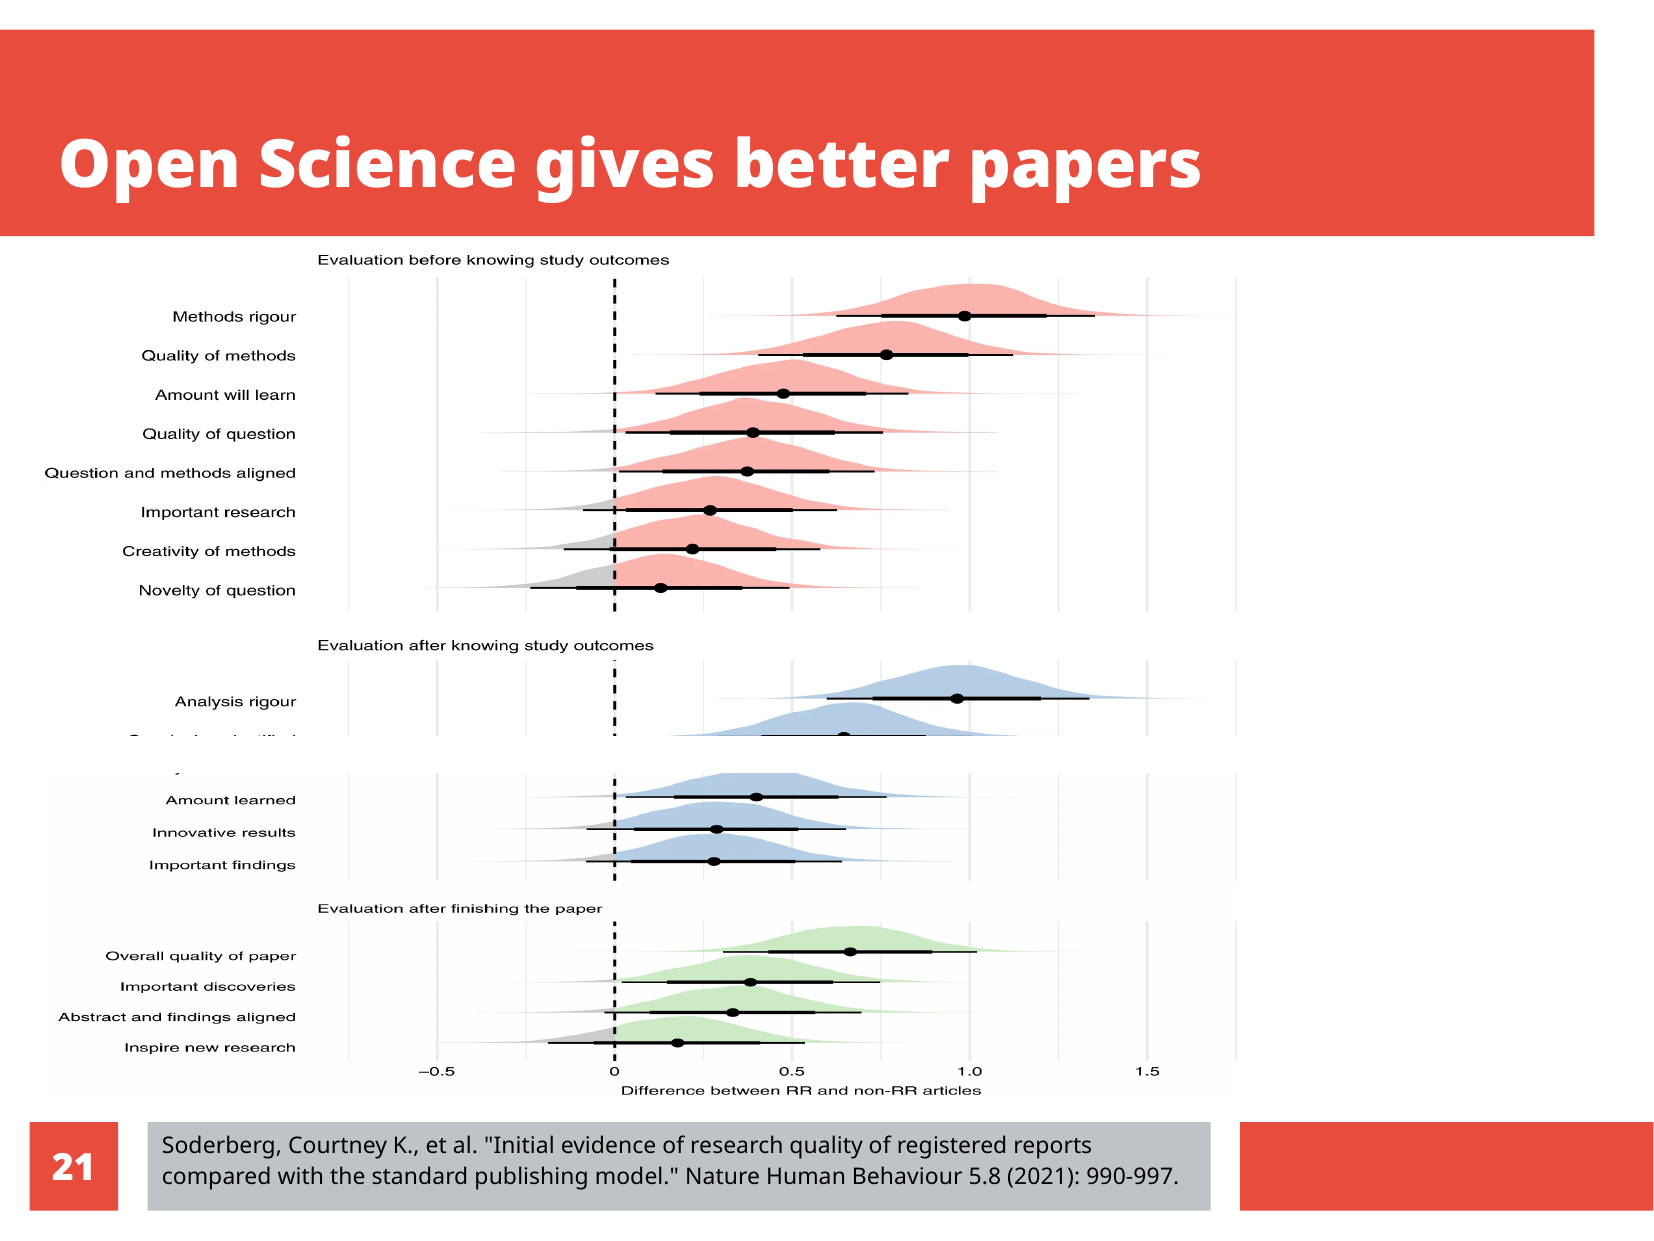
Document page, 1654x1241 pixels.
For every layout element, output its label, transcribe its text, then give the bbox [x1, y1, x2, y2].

picture [45, 255, 1237, 736]
title Open Science gives better papers [59, 59, 1595, 207]
text_box Soderberg, Courtney K., et al. "Initial evidence of research quality of registered reports compared with the standard publishing model." Nature Human Behaviour 5.8 (2021): 990-997. [147, 1121, 1213, 1217]
picture [45, 773, 1237, 1096]
